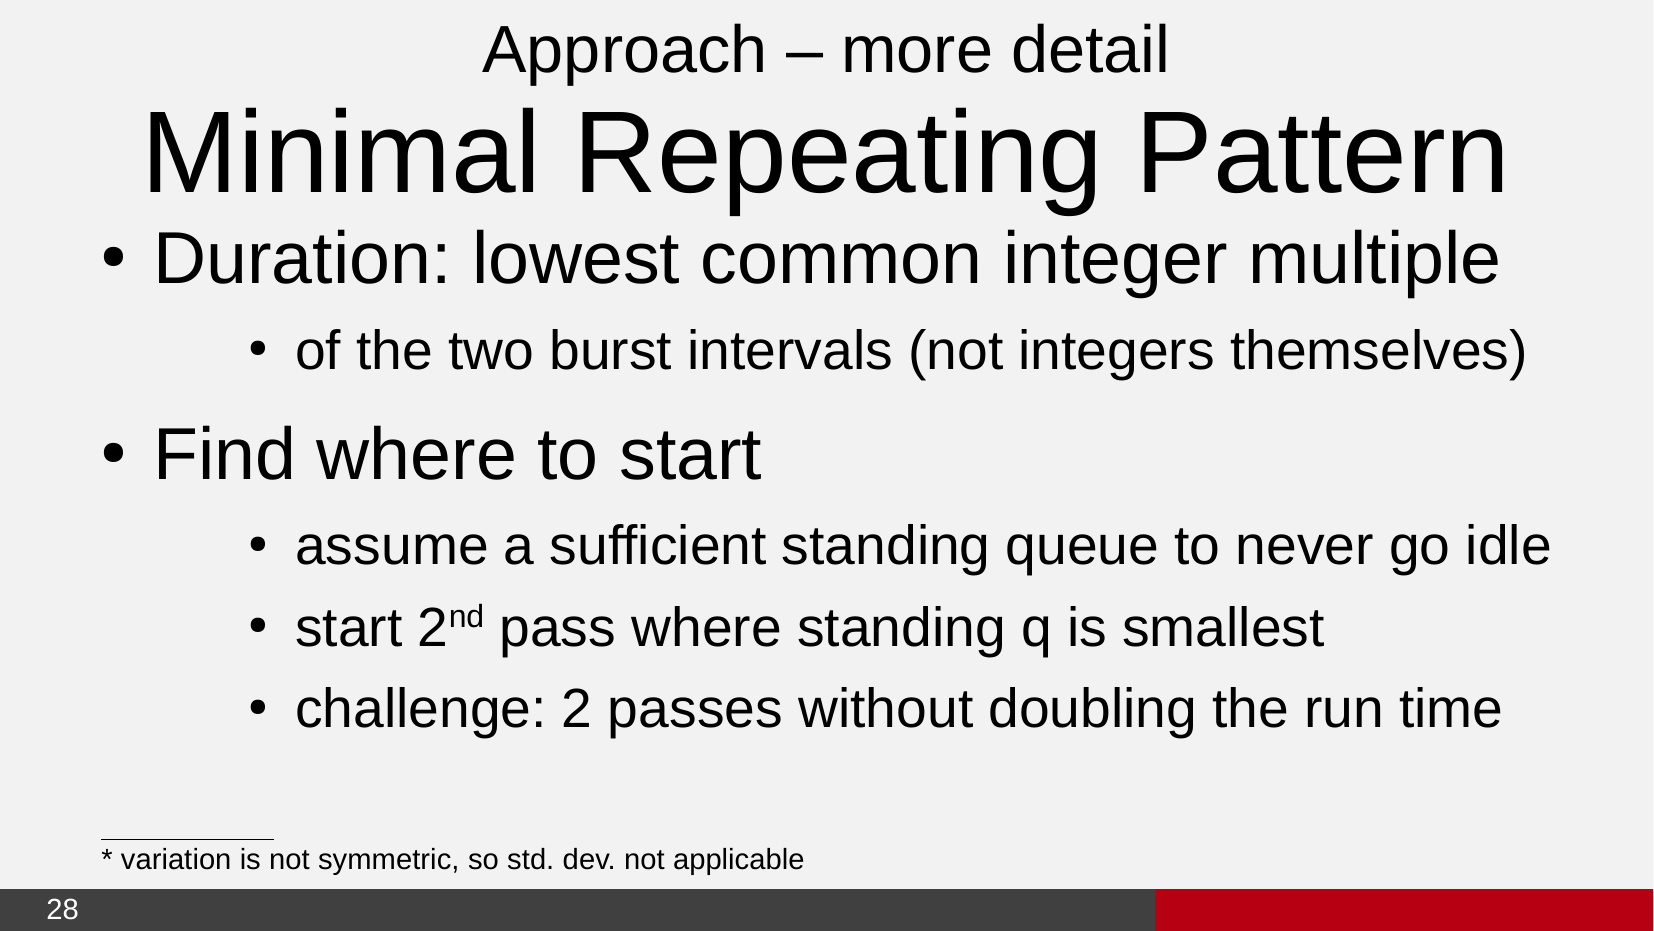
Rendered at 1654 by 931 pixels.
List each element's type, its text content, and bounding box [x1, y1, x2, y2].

text_box * variation is not symmetric, so std. dev. not applicable [86, 802, 833, 884]
title Approach – more detail Minimal Repeating Pattern [82, 12, 1571, 217]
list Duration: lowest common integer multiple of the two burst intervals (not integers themselves) Find where to start assume a sufficient standing queue to never go idle start 2nd pass where standing q is smallest challenge: 2 passes without doubling the run time [82, 217, 1571, 757]
